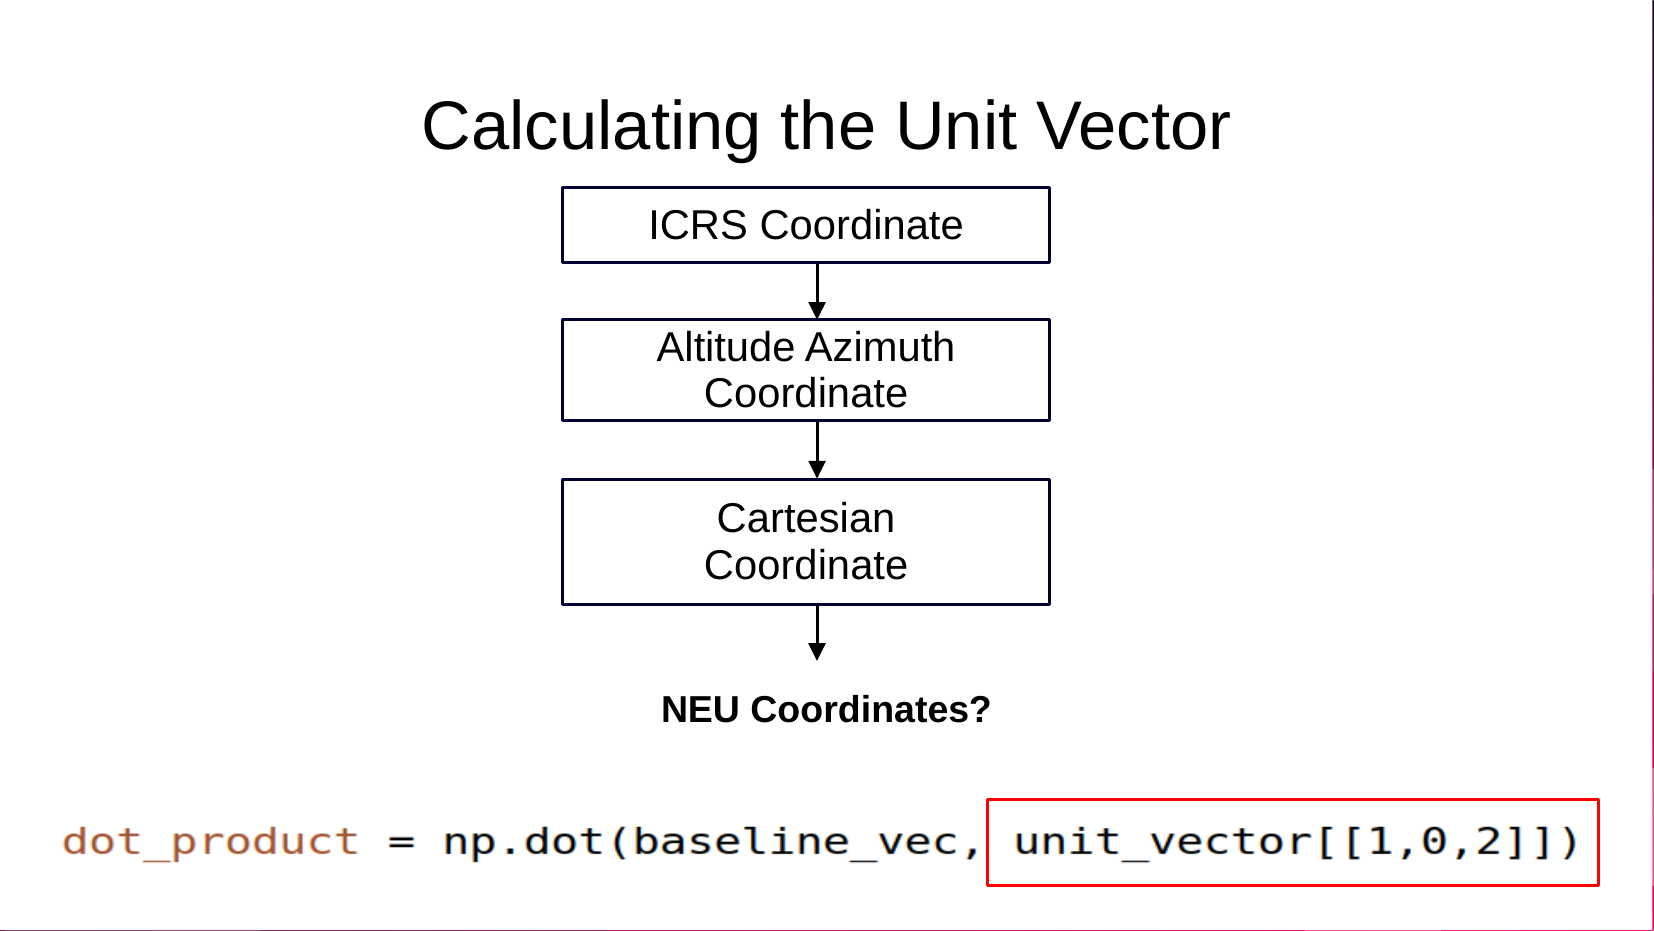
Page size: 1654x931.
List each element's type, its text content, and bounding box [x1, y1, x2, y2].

picture [55, 804, 987, 869]
title Calculating the Unit Vector [88, 44, 1565, 207]
text_box Altitude Azimuth Coordinate [562, 319, 1050, 421]
text_box [987, 799, 1599, 886]
text_box Cartesian Coordinate [562, 479, 1050, 605]
text_box ICRS Coordinate [562, 187, 1050, 263]
text_box NEU Coordinates? [646, 680, 1008, 738]
